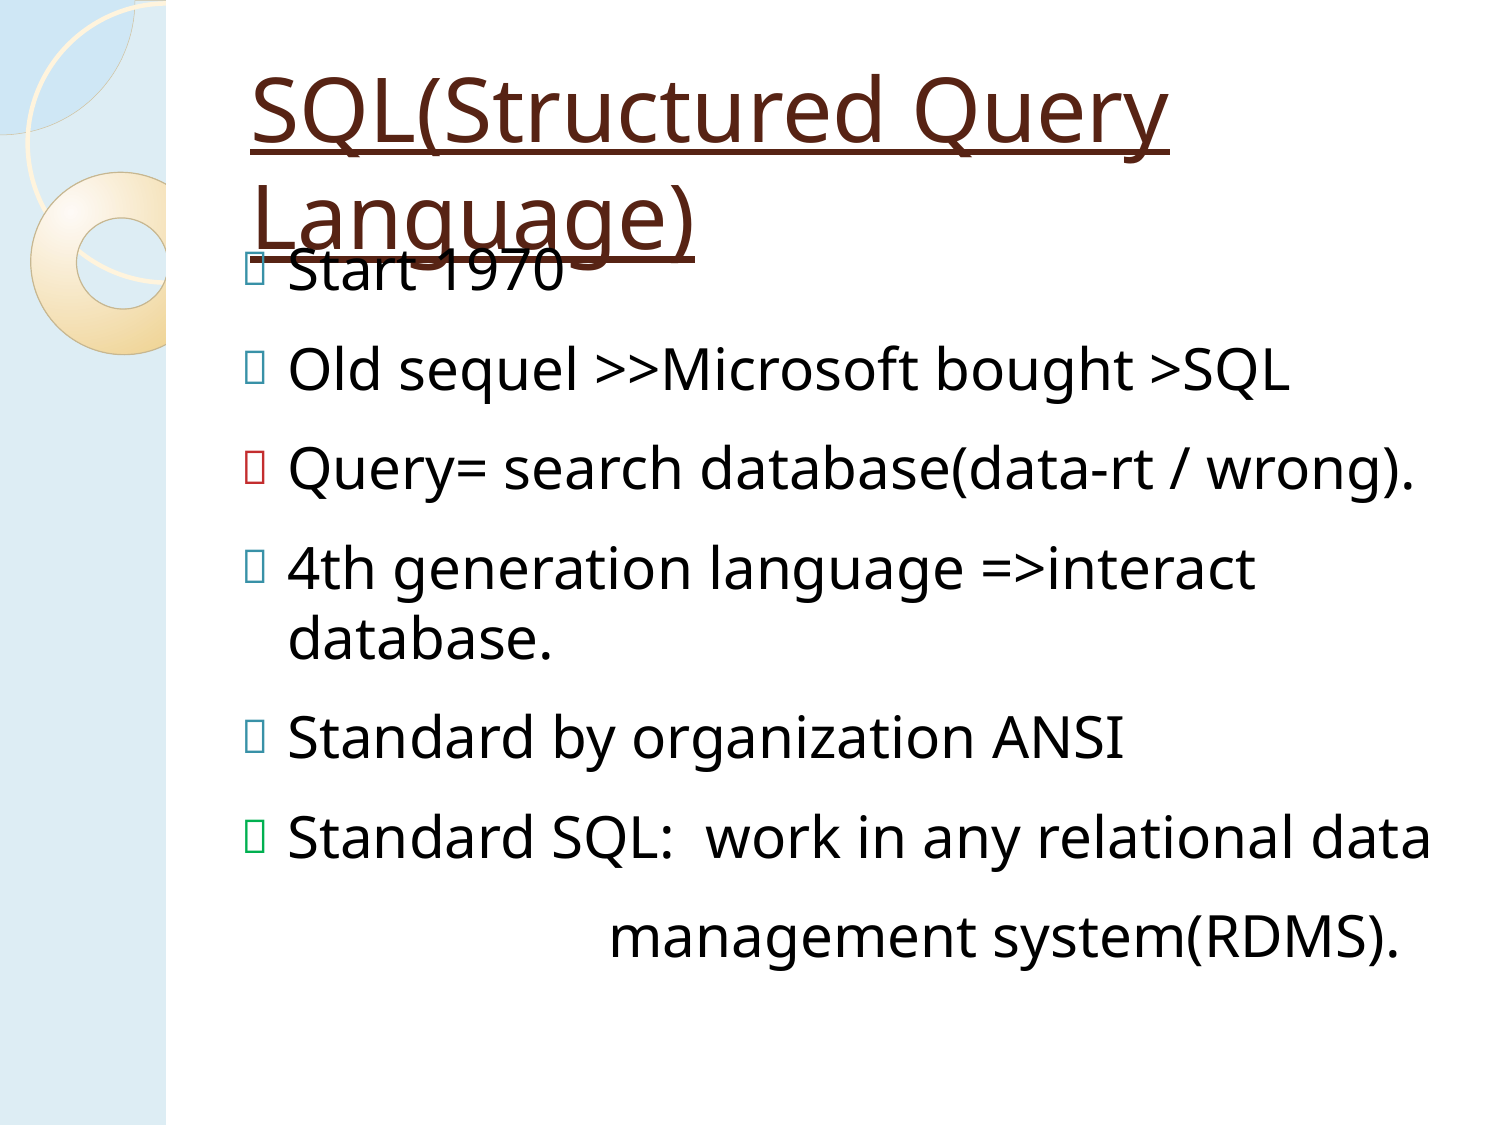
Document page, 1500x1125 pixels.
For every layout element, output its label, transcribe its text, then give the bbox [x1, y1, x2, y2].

list Start 1970 Old sequel >>Microsoft bought >SQL Query= search database(data-rt / wrong). 4th generation language =>interact database. Standard by organization ANSI Standard SQL: work in any relational data management system(RDMS). [212, 224, 1475, 850]
title SQL(Structured Query Language) [235, 45, 1466, 224]
